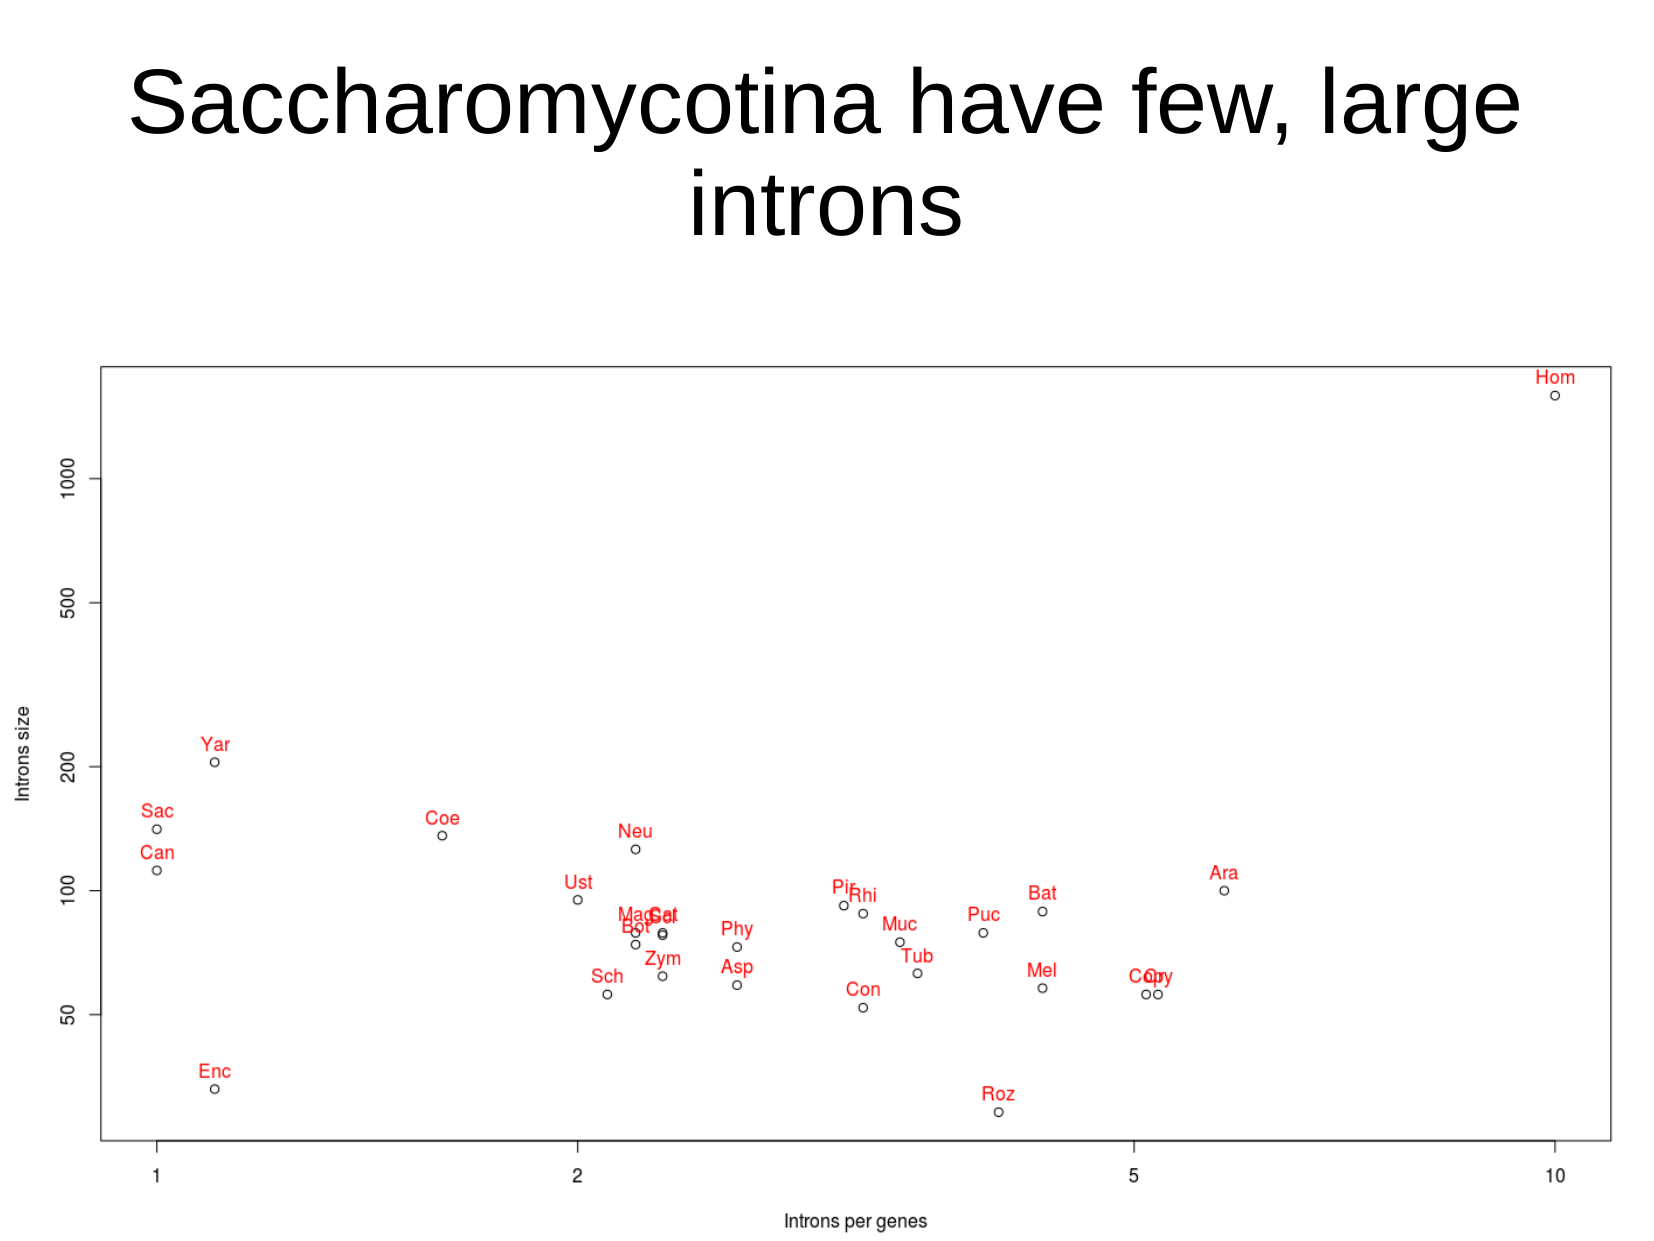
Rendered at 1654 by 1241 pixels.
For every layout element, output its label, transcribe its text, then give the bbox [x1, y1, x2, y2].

title Saccharomycotina have few, large introns [82, 49, 1571, 257]
picture [9, 290, 1636, 1236]
